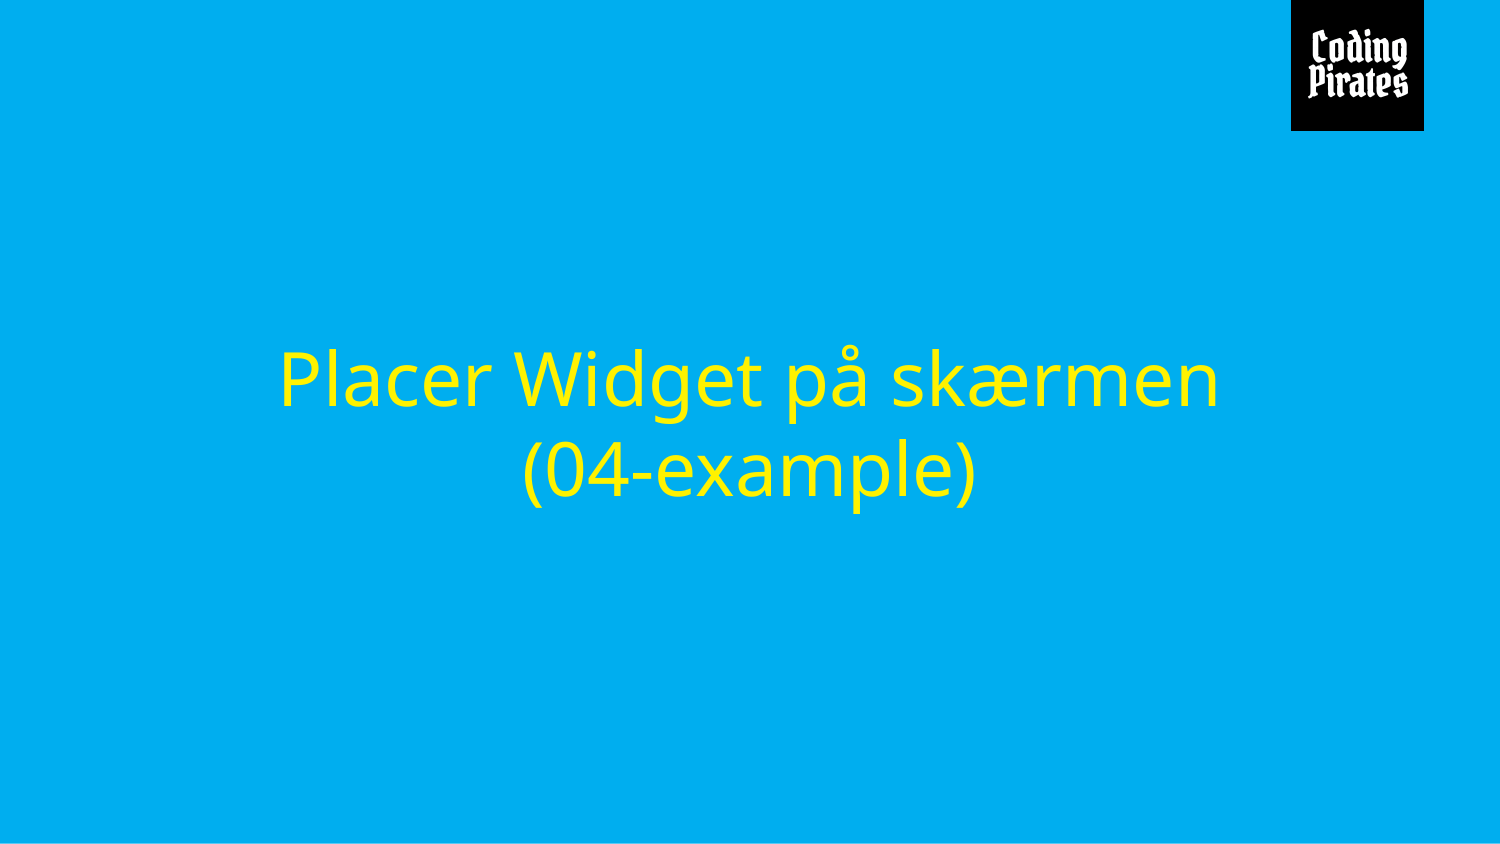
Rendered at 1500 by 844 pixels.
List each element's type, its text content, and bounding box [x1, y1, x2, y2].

picture [1292, 0, 1423, 130]
title Placer Widget på skærmen (04-example) [51, 352, 1449, 491]
